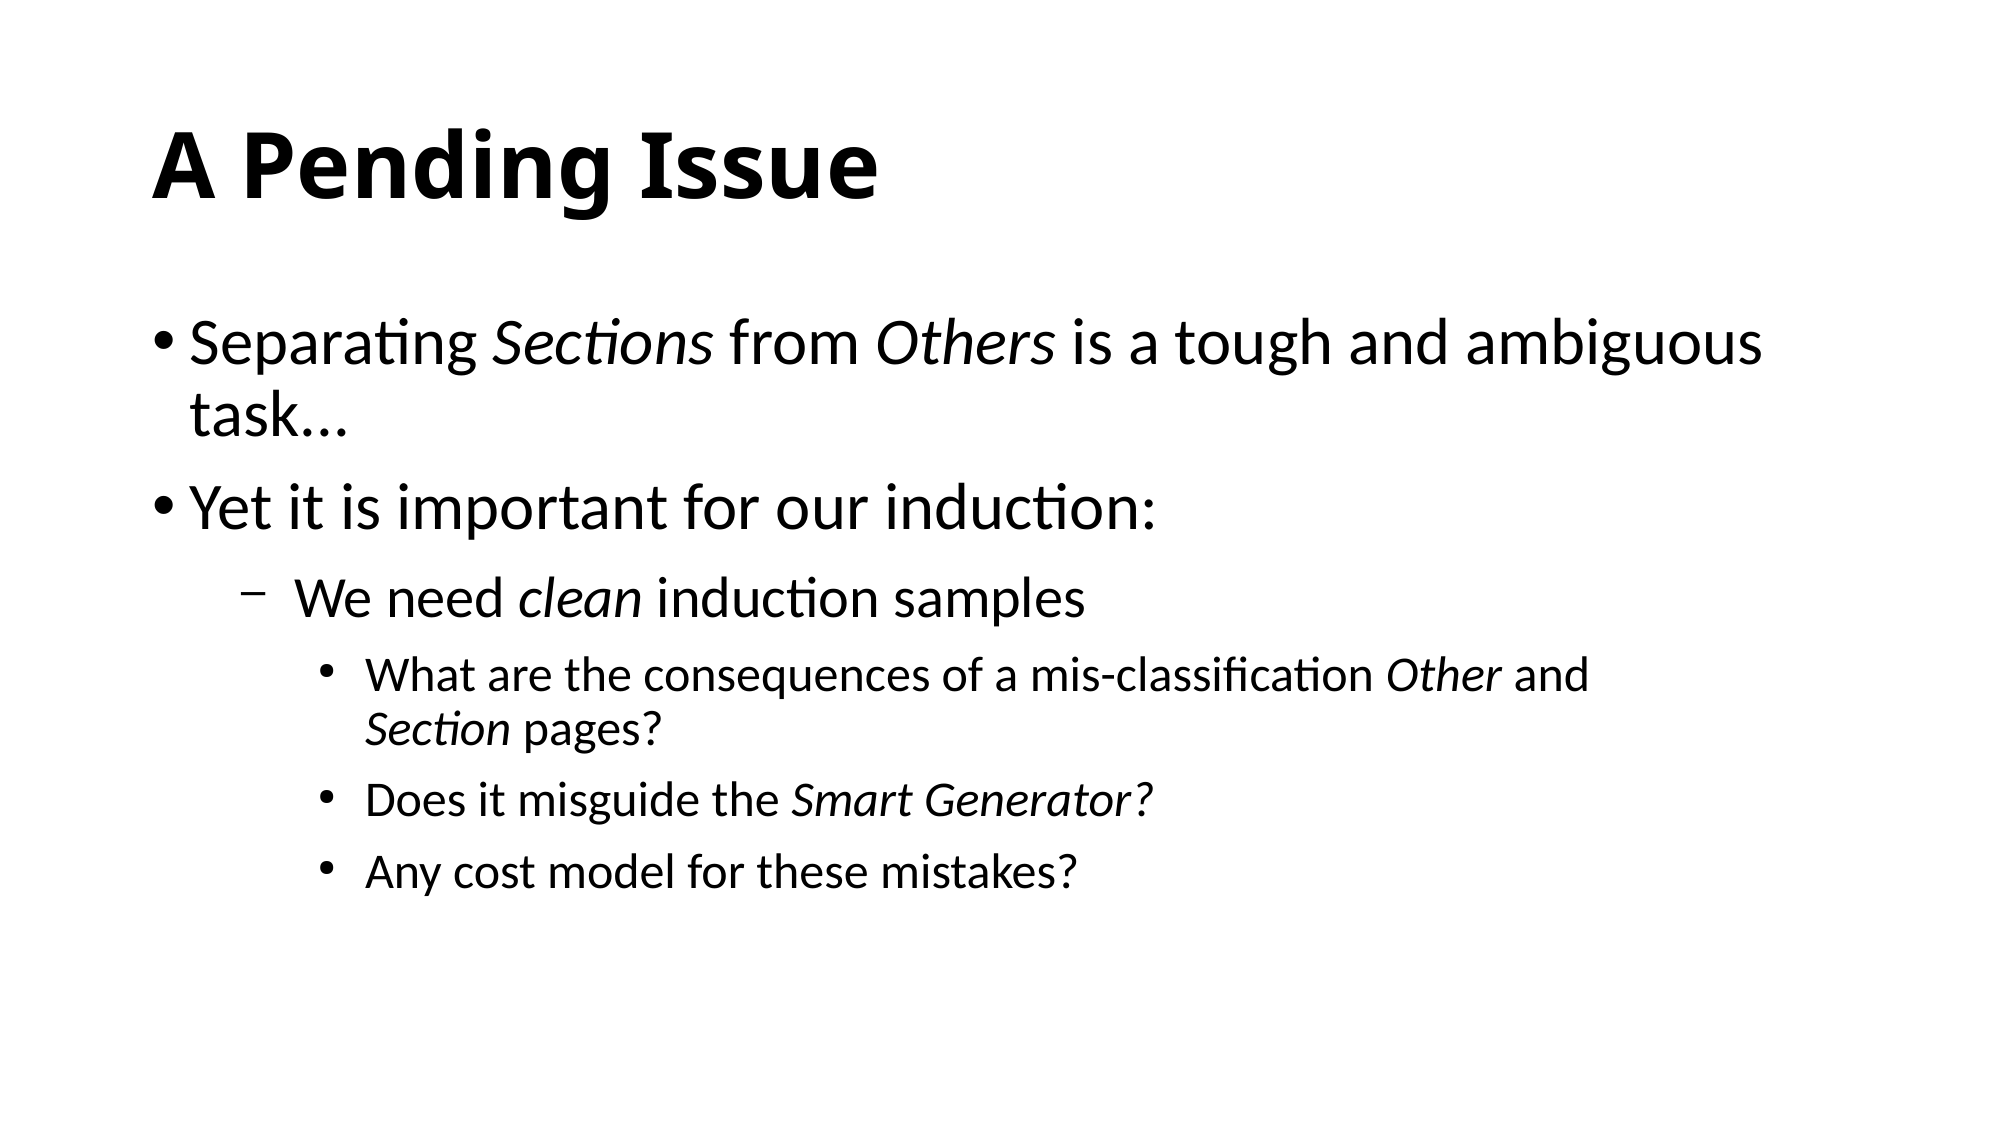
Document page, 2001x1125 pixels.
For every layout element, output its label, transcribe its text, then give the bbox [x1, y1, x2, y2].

list Separating Sections from Others is a tough and ambiguous task... Yet it is important for our induction: We need clean induction samples What are the consequences of a mis-classification Other and Section pages? Does it misguide the Smart Generator? Any cost model for these mistakes? [137, 299, 1863, 1014]
title A Pending Issue [137, 59, 1863, 278]
